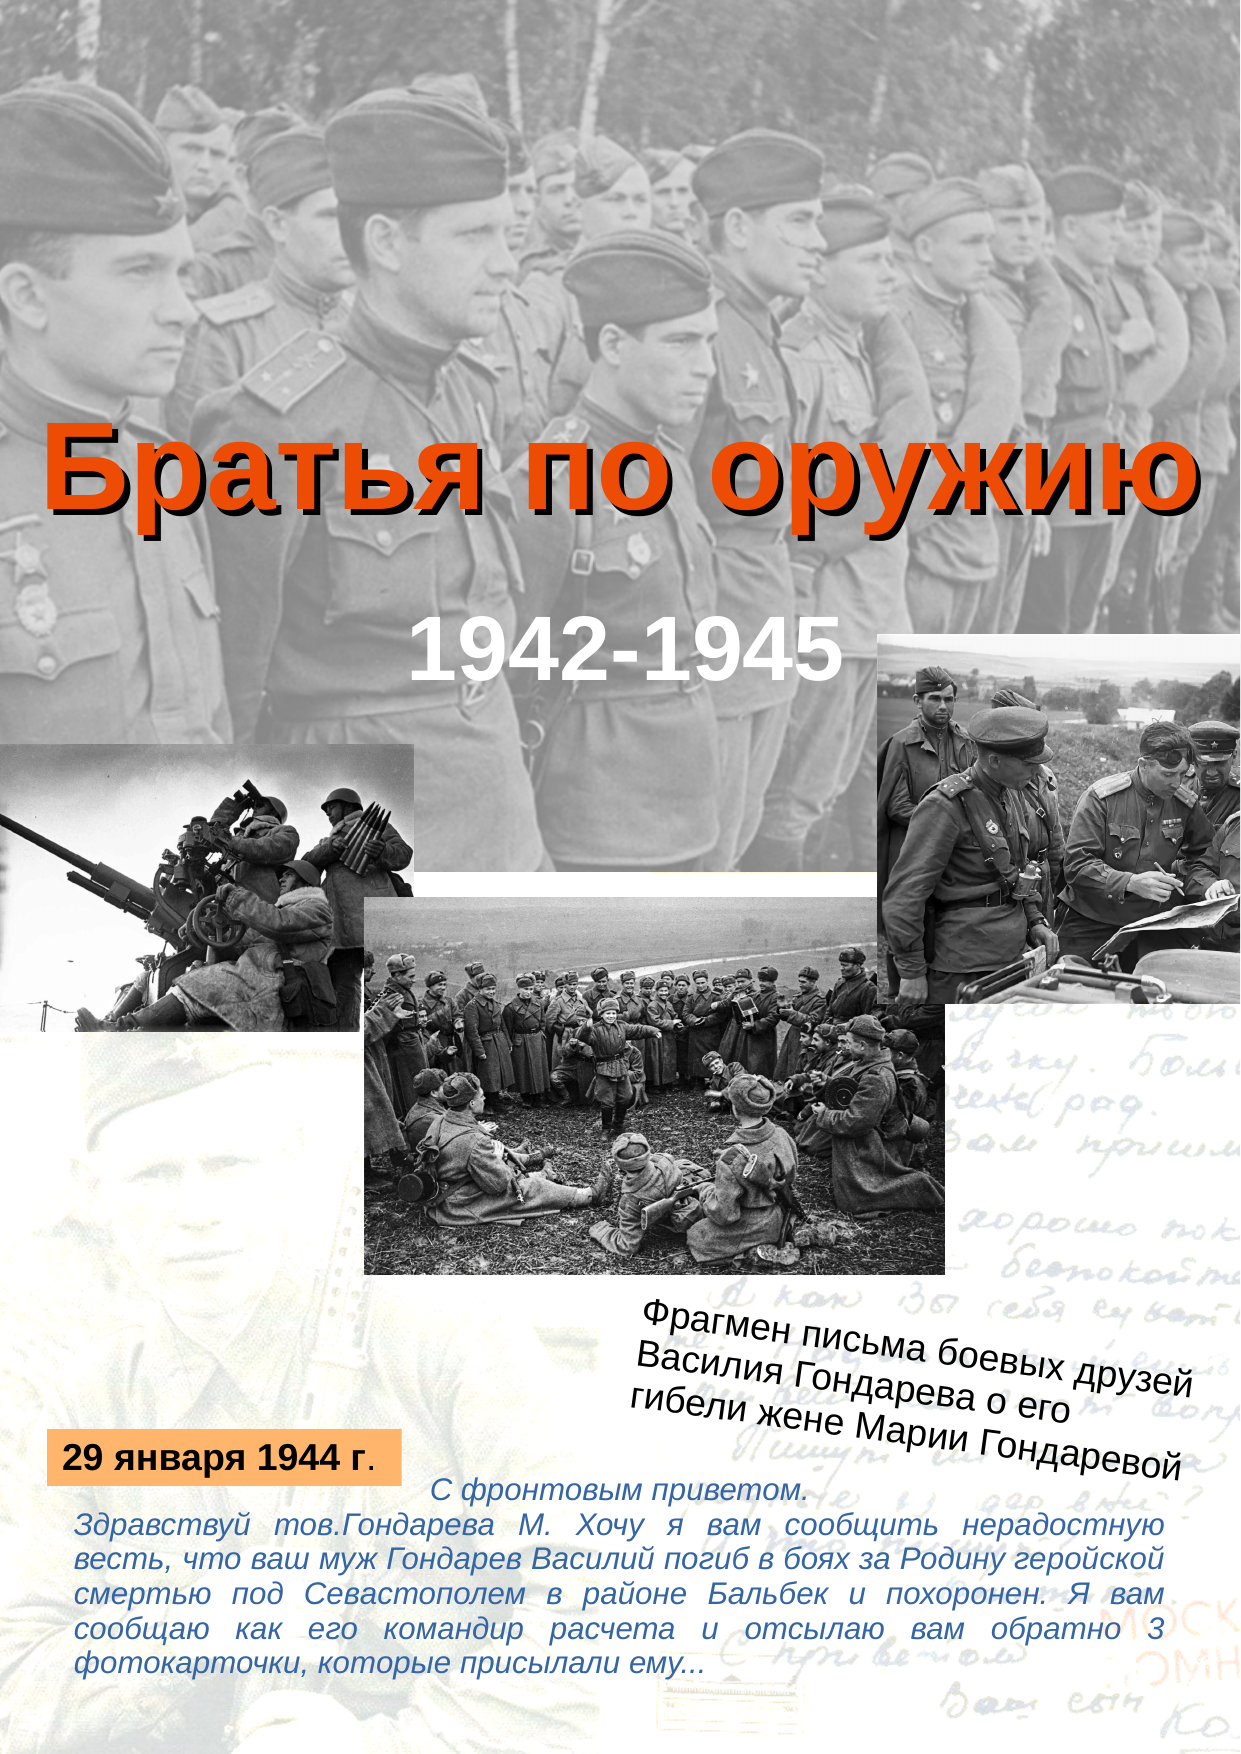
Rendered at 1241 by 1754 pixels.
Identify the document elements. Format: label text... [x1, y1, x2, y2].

text_box 29 января 1944 г. [47, 1429, 402, 1486]
text_box 1942-1945 [307, 590, 945, 708]
text_box Фрагмен письма боевых друзей Василия Гондарева о его гибели жене Марии Гондаревой [612, 1280, 1217, 1501]
text_box С фронтовым приветом. Здравствуй тов.Гондарева М. Хочу я вам сообщить нерадостную весть, что ваш муж Гондарев Василий погиб в боях за Родину геройской смертью под Севастополем в районе Бальбек и похоронен. Я вам сообщаю как его командир расчета и отсылаю вам обратно 3 фотокарточки, которые присылали ему... [59, 1464, 1182, 1695]
text_box Братья по оружию [25, 388, 1217, 544]
picture [0, 0, 1241, 1754]
